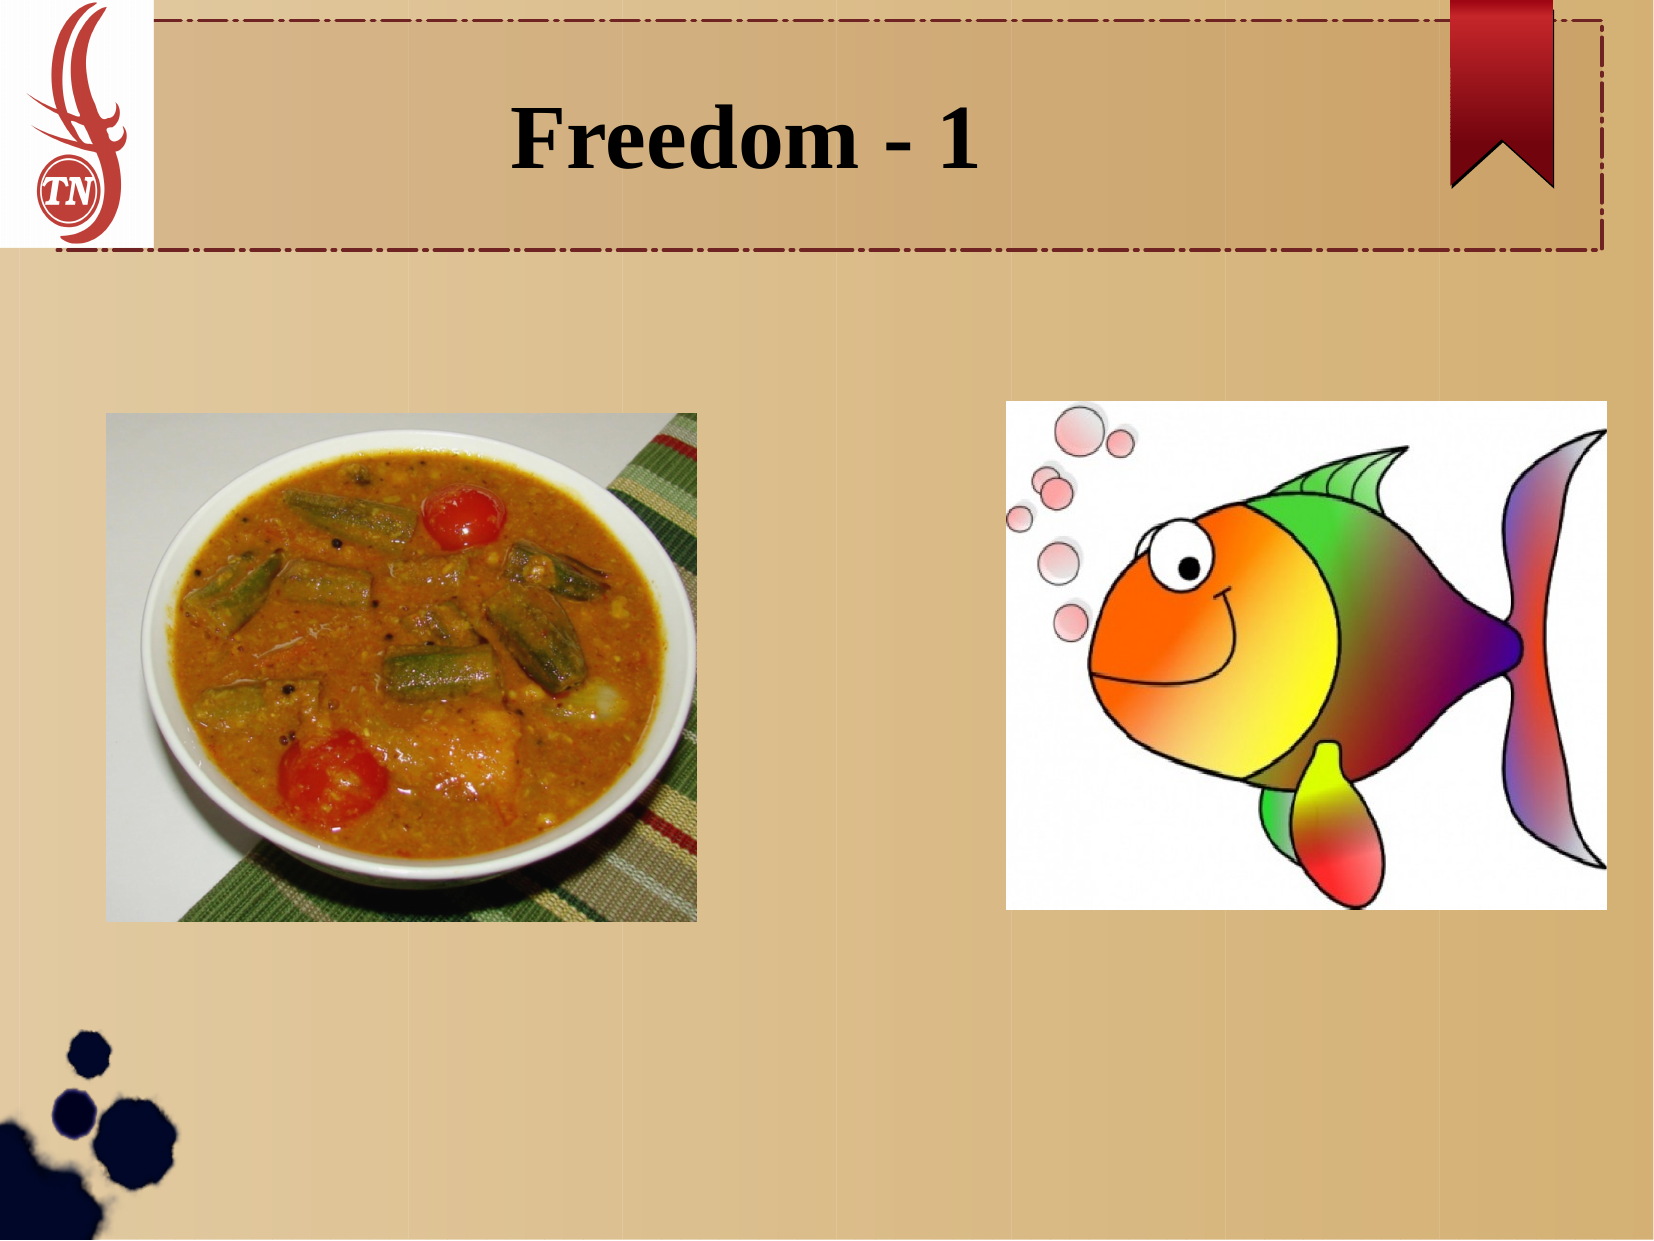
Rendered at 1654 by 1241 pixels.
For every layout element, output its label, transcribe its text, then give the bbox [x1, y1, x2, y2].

picture [106, 413, 697, 922]
picture [0, 0, 154, 249]
title Freedom - 1 [154, 47, 1412, 229]
picture [1006, 401, 1607, 910]
